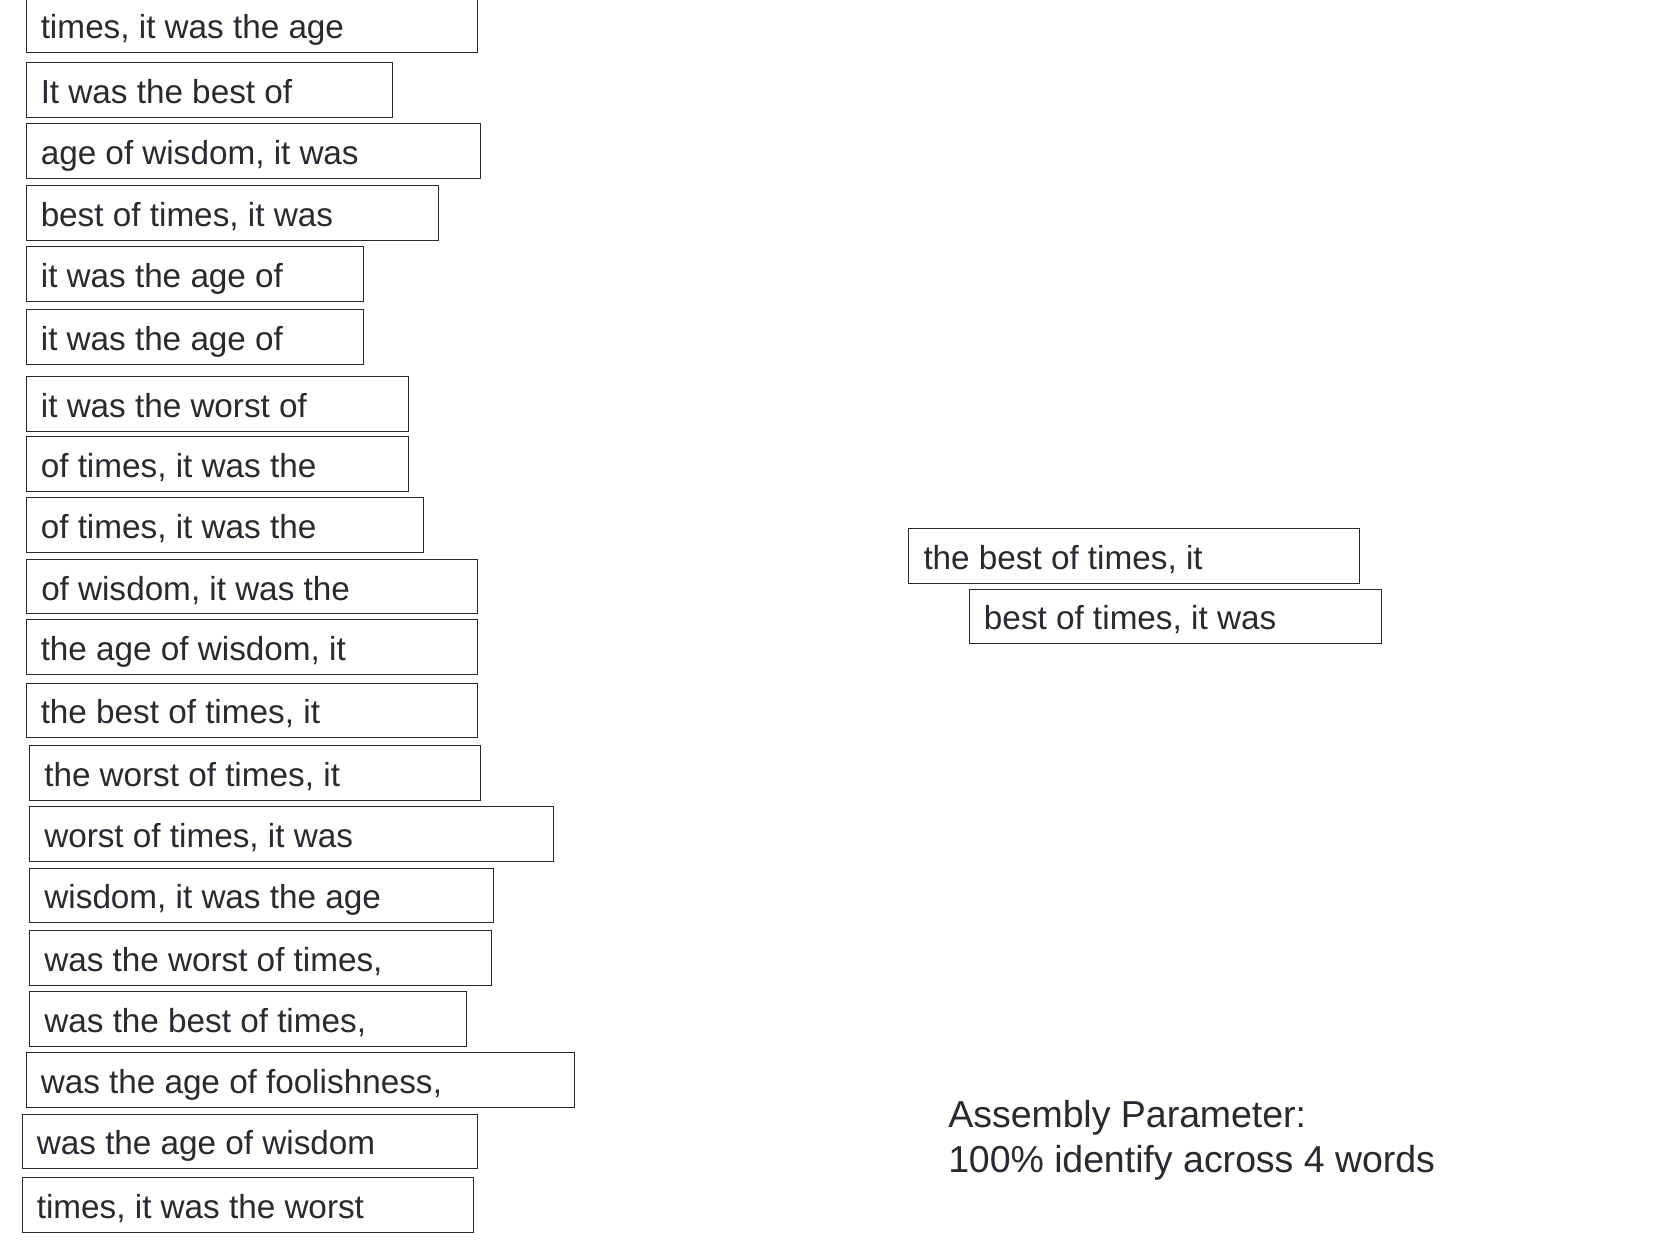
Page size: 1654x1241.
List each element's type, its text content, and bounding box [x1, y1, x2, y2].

text_box of times, it was the [26, 497, 424, 553]
text_box times, it was the age [26, 0, 478, 53]
text_box the best of times, it [26, 683, 478, 738]
text_box times, it was the worst [22, 1177, 474, 1233]
text_box was the worst of times, [29, 930, 492, 986]
text_box was the age of foolishness, [26, 1052, 575, 1108]
text_box of times, it was the [26, 436, 409, 492]
text_box it was the worst of [26, 376, 409, 432]
text_box Assembly Parameter: 100% identify across 4 words [933, 1082, 1590, 1188]
text_box best of times, it was [26, 185, 439, 241]
text_box best of times, it was [969, 589, 1382, 644]
text_box it was the age of [26, 246, 364, 302]
text_box worst of times, it was [29, 806, 554, 862]
text_box It was the best of [26, 62, 393, 118]
text_box wisdom, it was the age [29, 868, 494, 923]
text_box the worst of times, it [29, 745, 481, 801]
text_box the age of wisdom, it [26, 619, 478, 675]
text_box it was the age of [26, 309, 364, 365]
text_box was the age of wisdom [22, 1114, 478, 1169]
text_box the best of times, it [908, 528, 1360, 584]
text_box age of wisdom, it was [26, 123, 481, 179]
text_box of wisdom, it was the [26, 559, 478, 614]
text_box was the best of times, [29, 991, 467, 1047]
